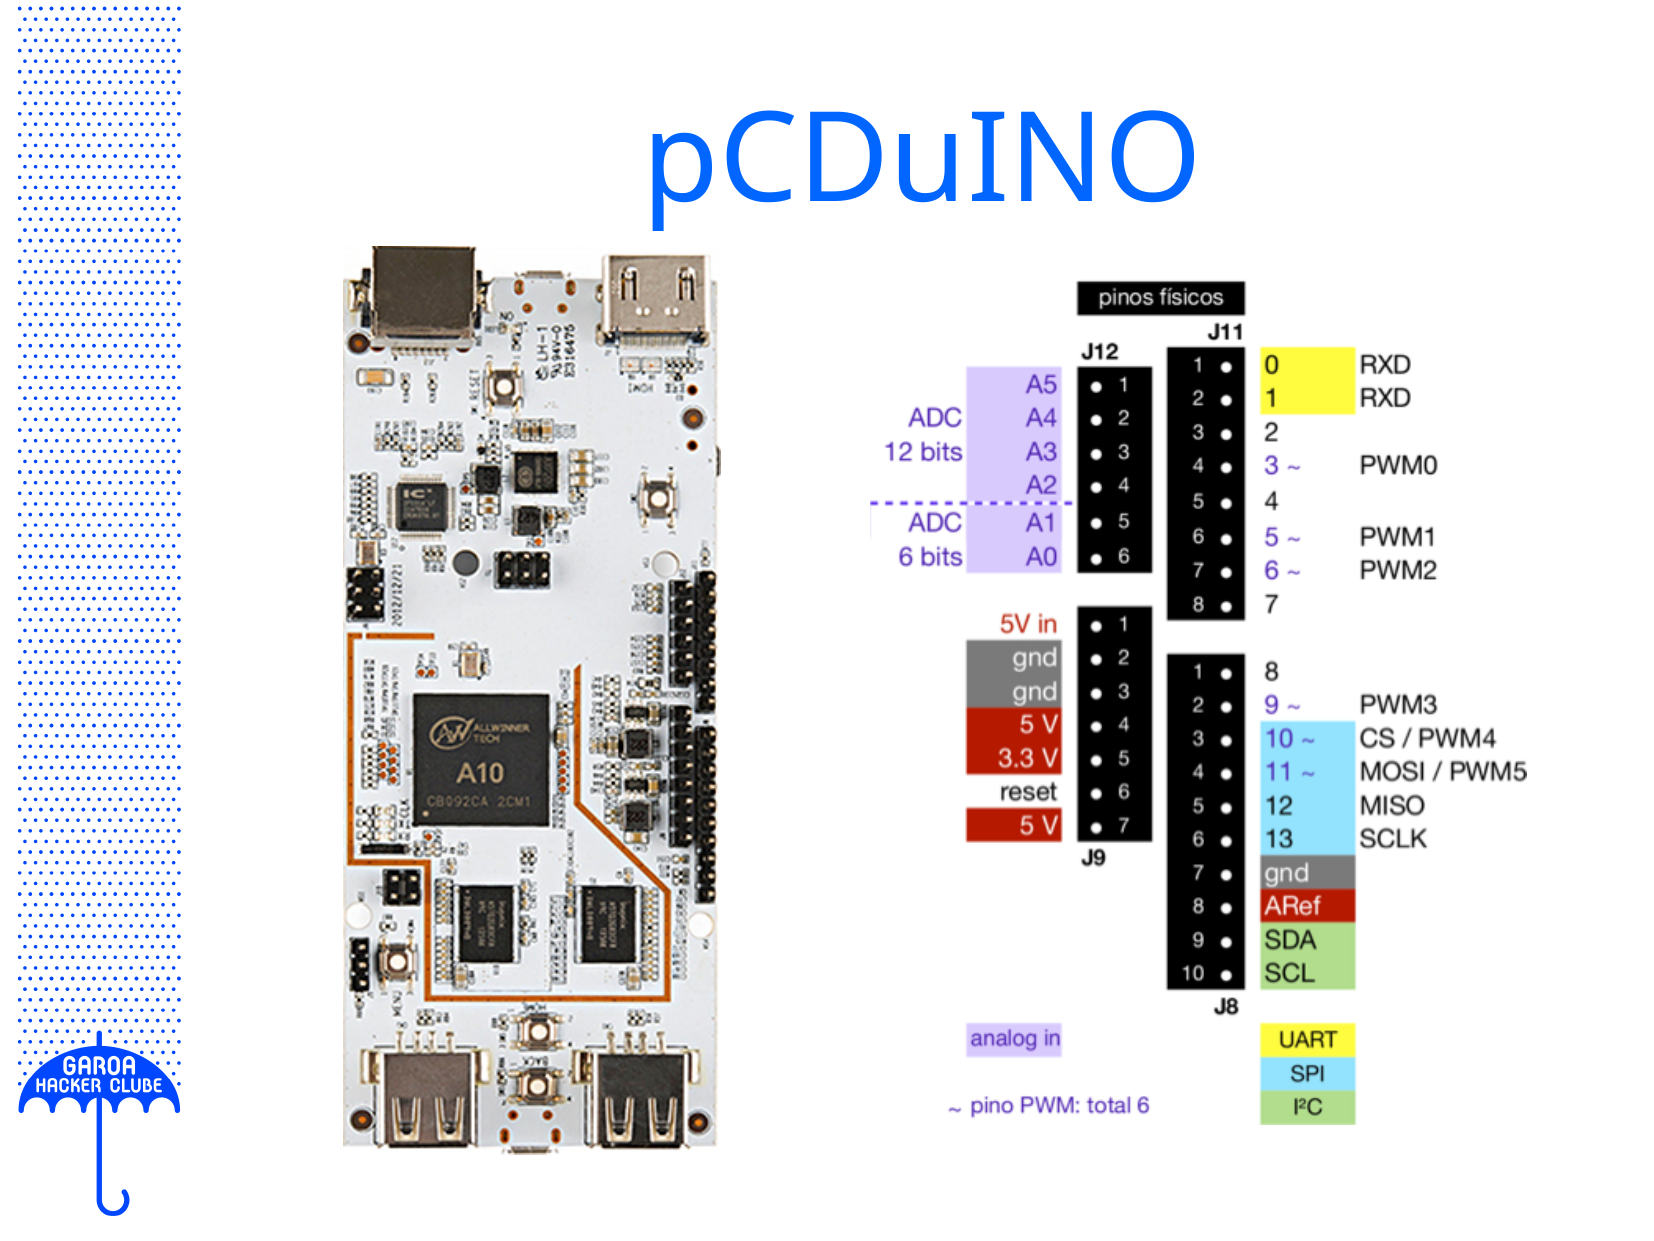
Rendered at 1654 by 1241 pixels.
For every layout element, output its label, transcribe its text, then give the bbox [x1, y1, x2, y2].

title pCDuINO [210, 49, 1636, 257]
picture [870, 274, 1527, 1126]
picture [343, 246, 721, 1156]
picture [17, 0, 181, 1216]
